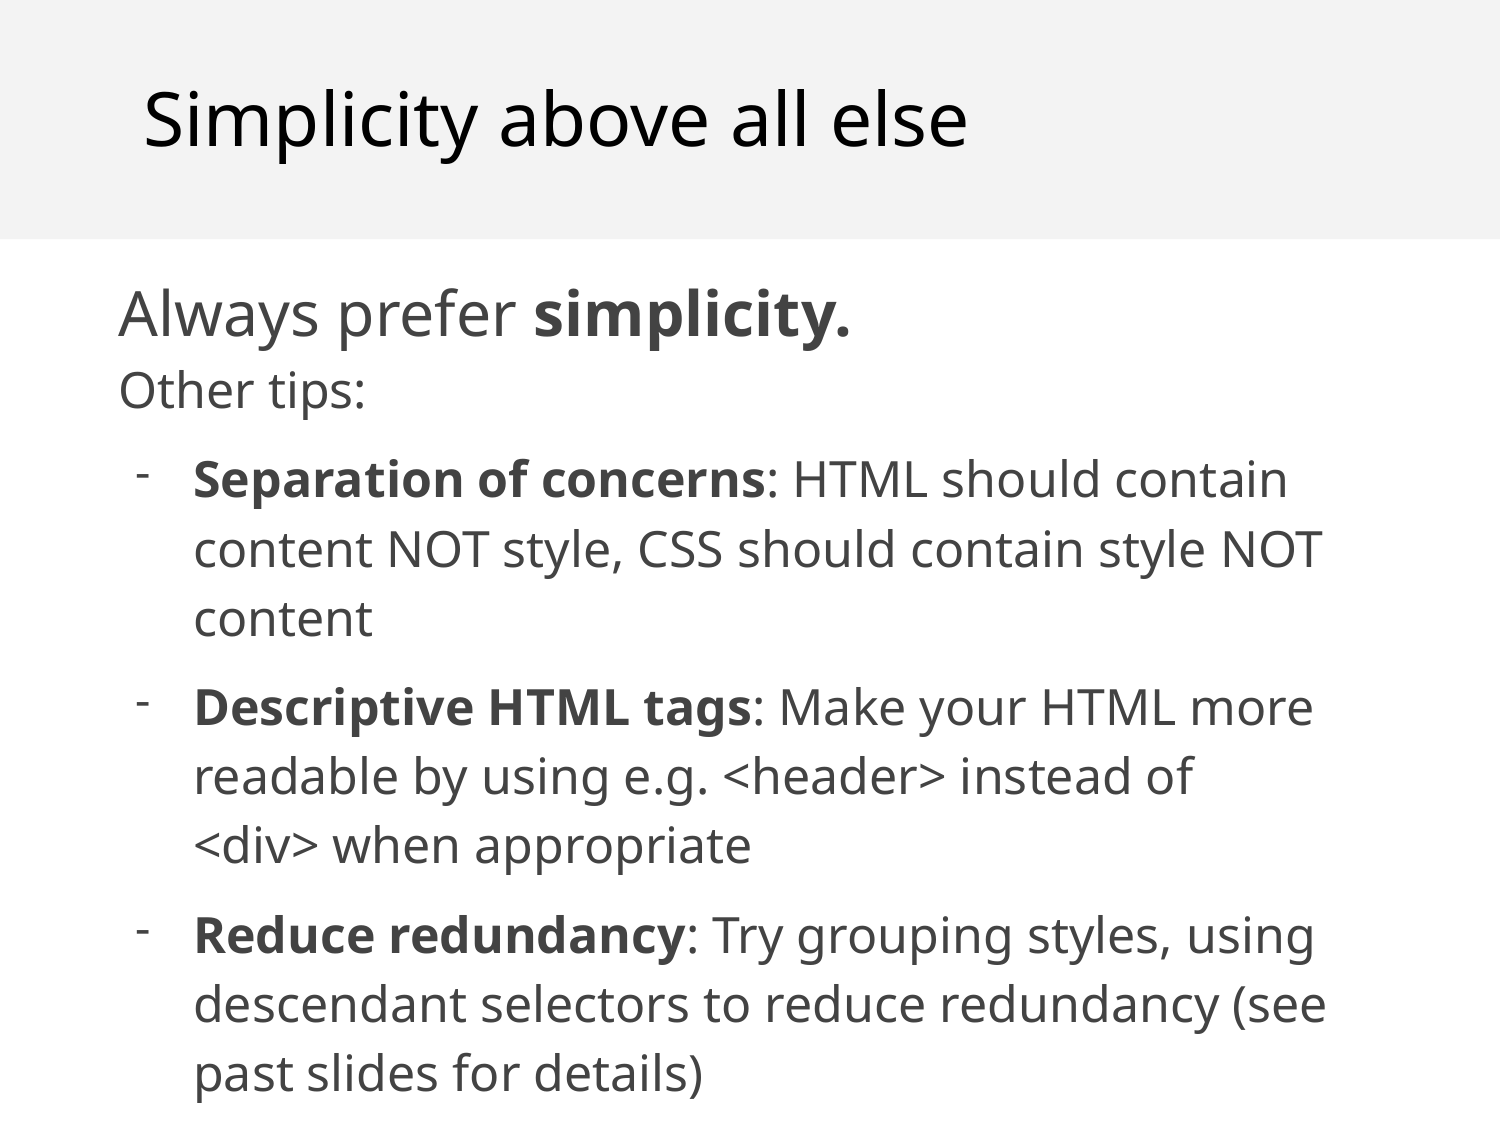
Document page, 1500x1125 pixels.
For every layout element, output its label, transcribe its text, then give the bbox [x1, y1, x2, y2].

title Simplicity above all else [128, 56, 1372, 183]
list Always prefer simplicity. Other tips: Separation of concerns: HTML should contain content NOT style, CSS should contain style NOT content Descriptive HTML tags: Make your HTML more readable by using e.g. <header> instead of <div> when appropriate Reduce redundancy: Try grouping styles, using descendant selectors to reduce redundancy (see past slides for details) [103, 248, 1347, 996]
